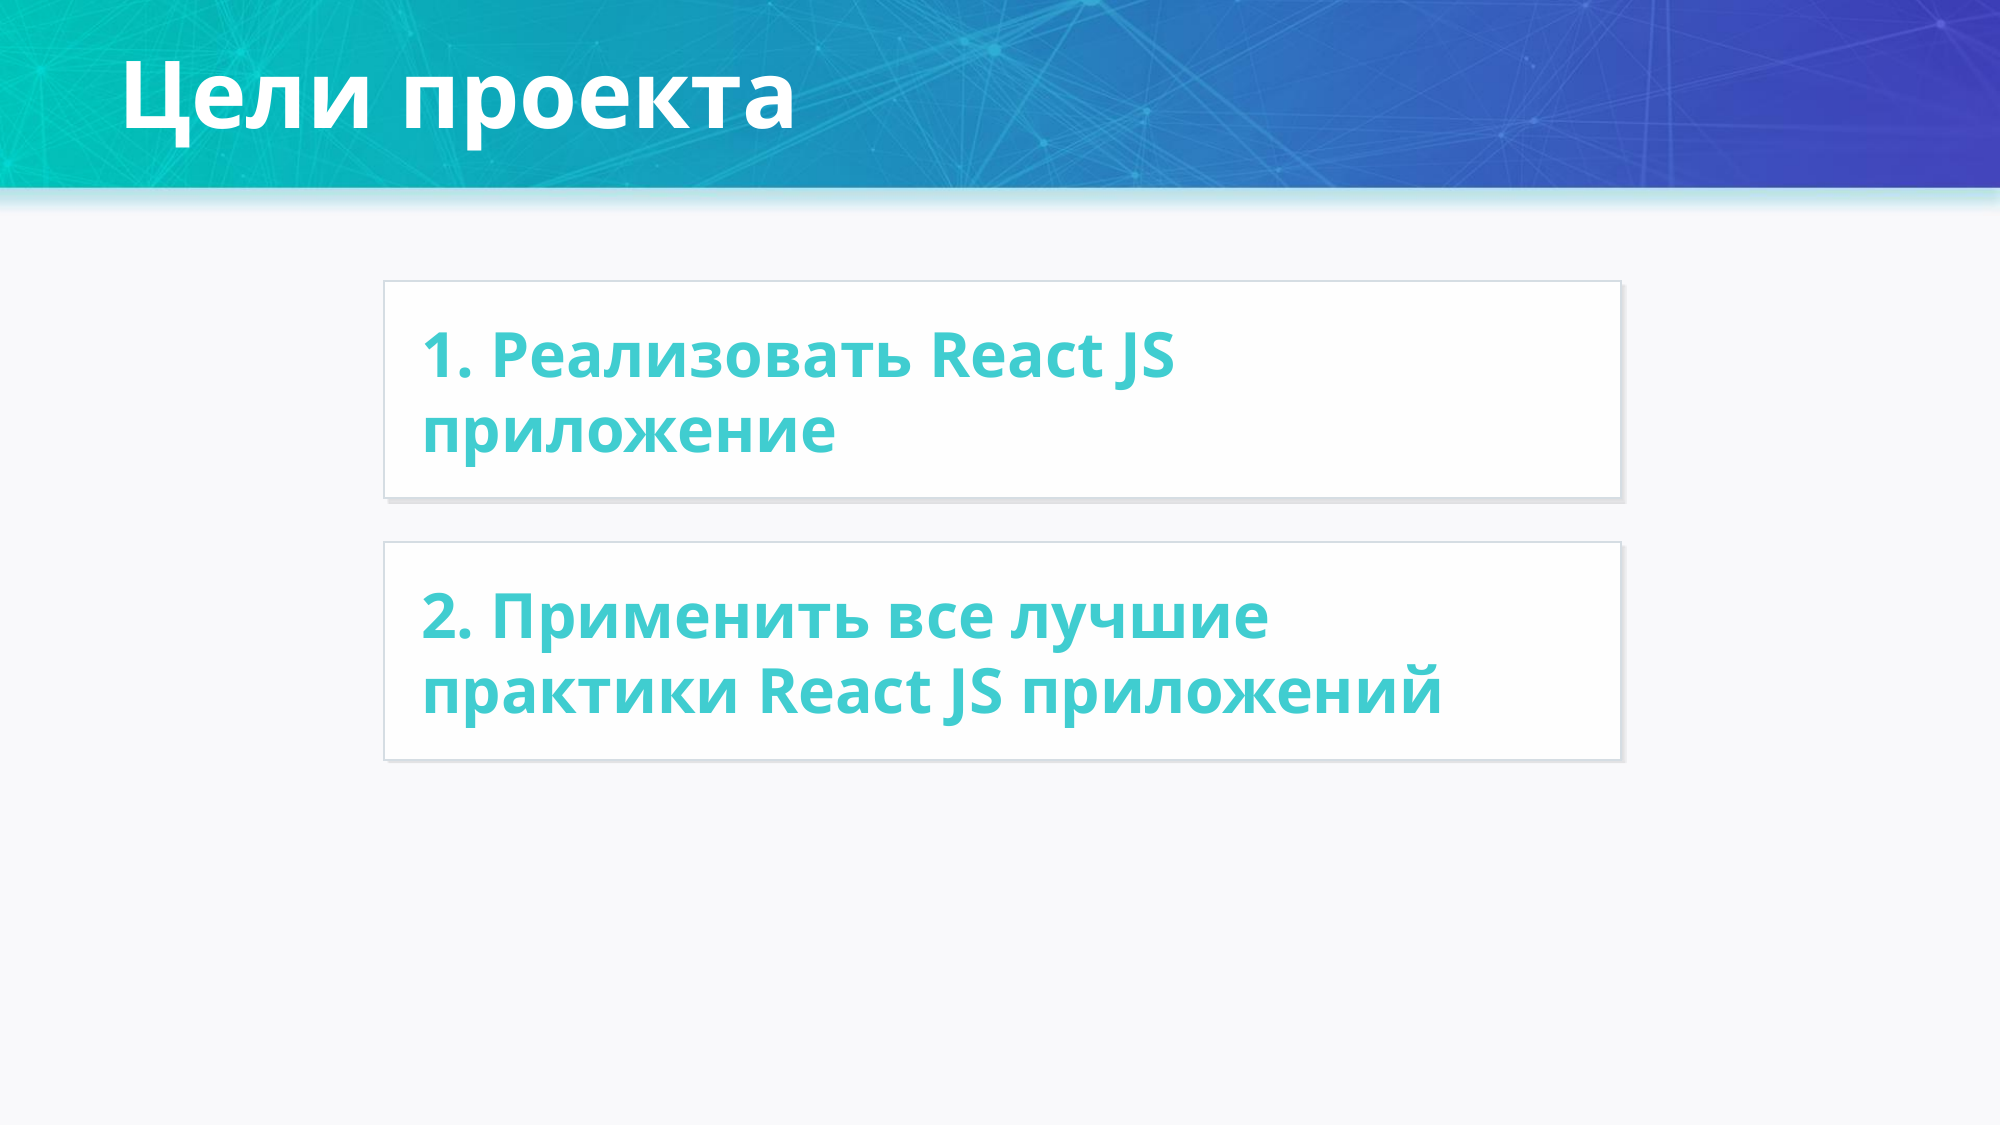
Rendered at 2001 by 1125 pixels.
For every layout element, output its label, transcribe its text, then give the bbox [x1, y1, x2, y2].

picture [0, 0, 2000, 1125]
text_box [383, 542, 1622, 760]
text_box [383, 280, 1622, 499]
text_box 1. Реализовать React JS приложение [421, 306, 1595, 473]
text_box Цели проекта [118, 57, 1882, 140]
text_box Цели проекта [481, 87, 501, 118]
text_box 2. Применить все лучшие практики React JS приложений [421, 567, 1595, 735]
